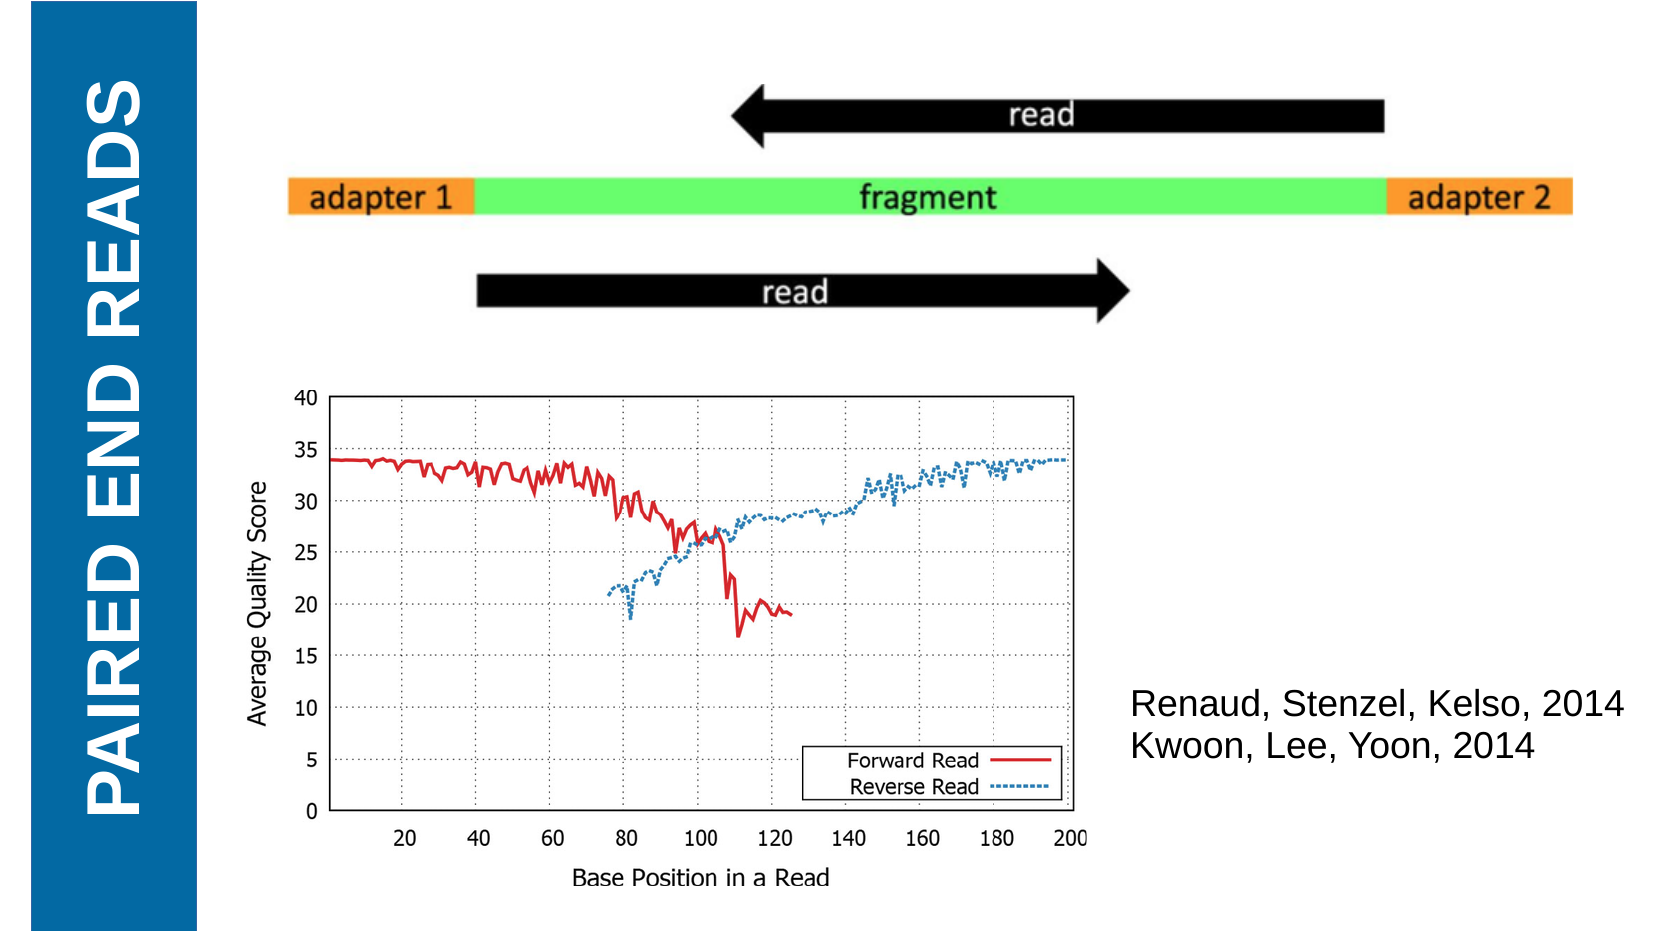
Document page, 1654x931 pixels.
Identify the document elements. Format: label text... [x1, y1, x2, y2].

text_box [31, 1, 197, 931]
text_box Renaud, Stenzel, Kelso, 2014 Kwoon, Lee, Yoon, 2014 [1115, 675, 1641, 816]
picture [283, 84, 1574, 325]
picture [246, 390, 1087, 886]
text_box PAIRED END READS [64, 59, 181, 840]
